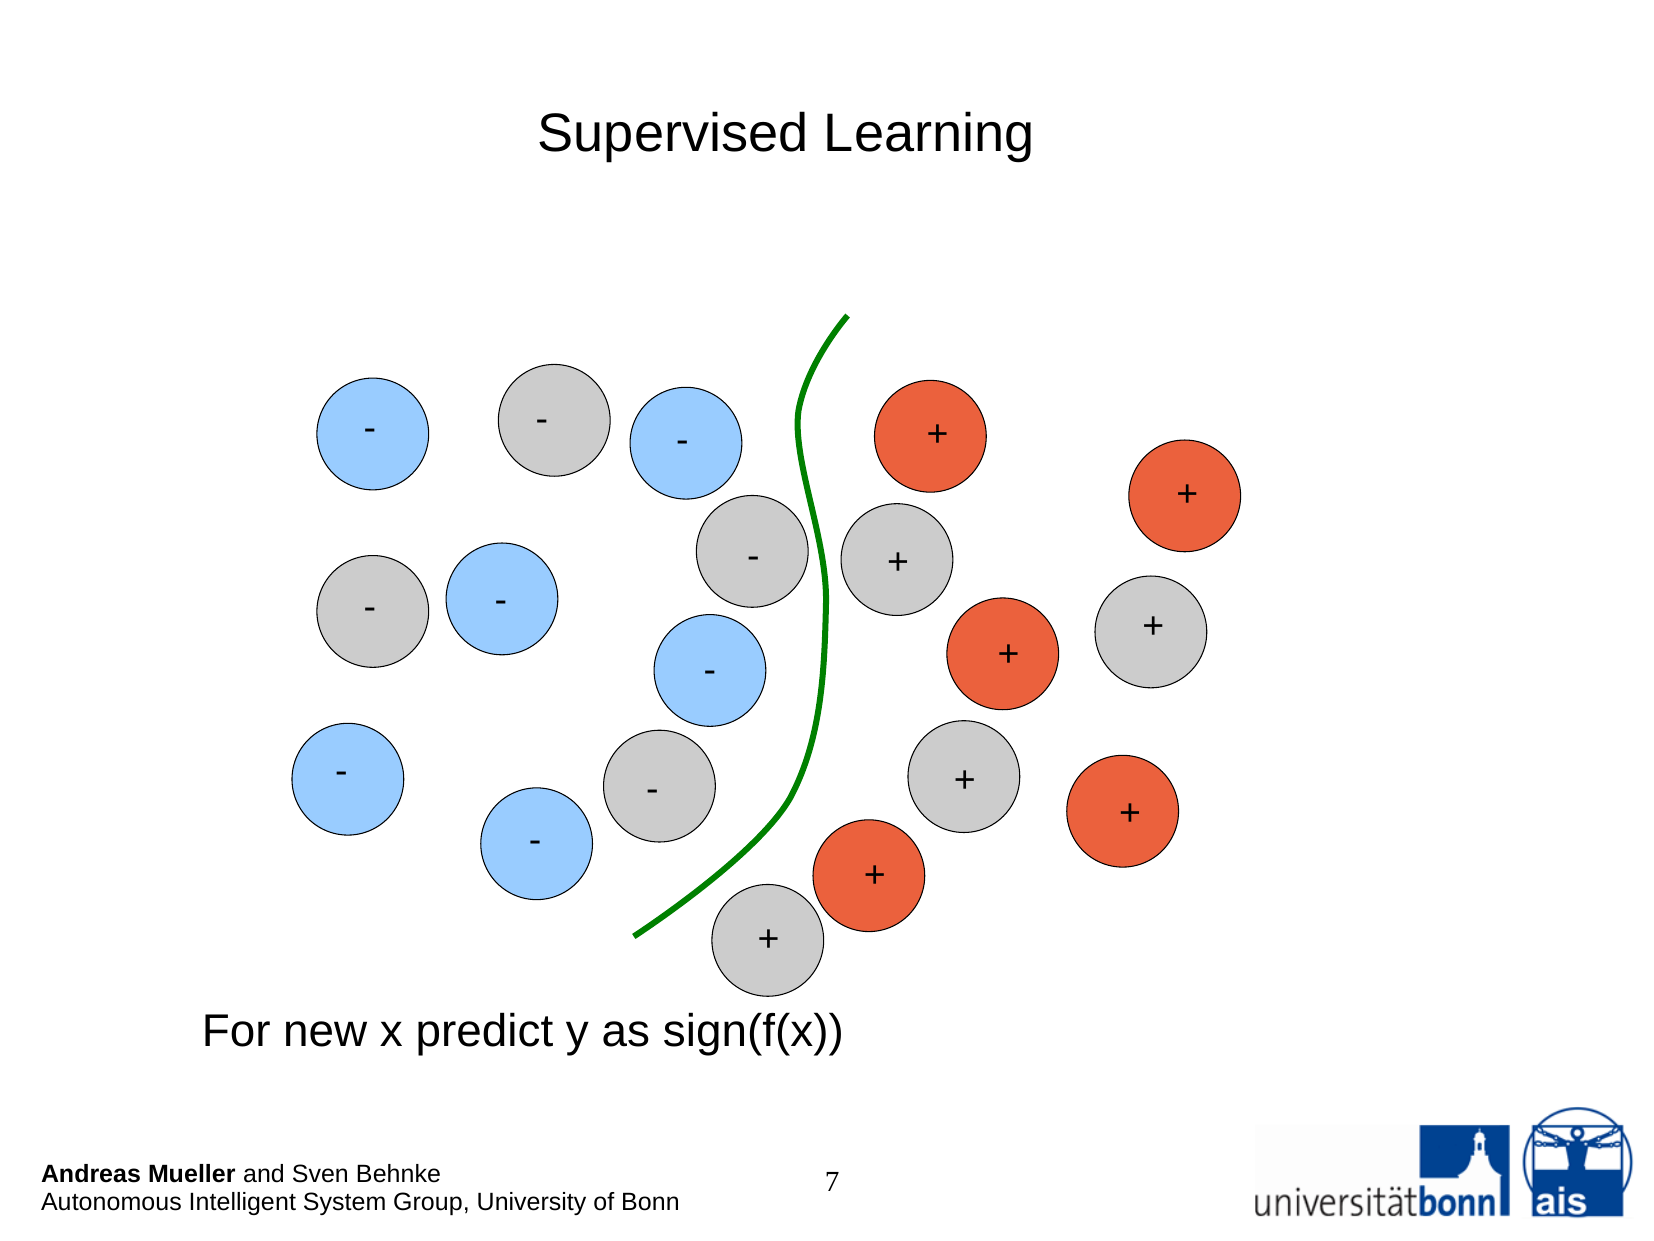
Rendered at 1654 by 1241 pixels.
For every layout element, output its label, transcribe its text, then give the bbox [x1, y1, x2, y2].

text_box [630, 387, 742, 500]
text_box - [348, 399, 401, 457]
text_box [480, 787, 593, 900]
text_box [446, 543, 558, 655]
text_box - [320, 741, 372, 799]
text_box [907, 720, 1020, 833]
text_box + [742, 909, 785, 967]
text_box [874, 380, 987, 493]
text_box - [661, 411, 714, 469]
picture [1255, 1106, 1635, 1220]
text_box + [1161, 464, 1204, 522]
text_box + [911, 404, 955, 462]
text_box - [348, 578, 401, 635]
text_box - [688, 640, 741, 698]
text_box [1095, 576, 1207, 688]
text_box [1066, 755, 1179, 868]
text_box For new x predict y as sign(f(x)) [187, 997, 1226, 1064]
text_box [946, 597, 1059, 710]
text_box [498, 364, 611, 477]
text_box [711, 884, 824, 997]
text_box - [513, 811, 566, 869]
text_box [316, 555, 429, 668]
text_box - [732, 527, 785, 585]
text_box [316, 378, 429, 490]
text_box [696, 495, 809, 608]
text_box - [631, 759, 684, 817]
text_box [841, 503, 953, 616]
text_box + [872, 533, 915, 590]
text_box + [849, 845, 892, 903]
text_box [813, 819, 925, 932]
text_box - [520, 389, 573, 447]
text_box Supervised Learning [522, 95, 1270, 171]
text_box + [1127, 597, 1170, 655]
text_box [654, 614, 766, 727]
text_box [291, 723, 404, 836]
text_box + [1104, 784, 1147, 842]
text_box [603, 730, 716, 843]
text_box + [982, 624, 1026, 682]
text_box + [939, 751, 982, 809]
text_box [1128, 440, 1241, 552]
text_box - [479, 571, 532, 629]
